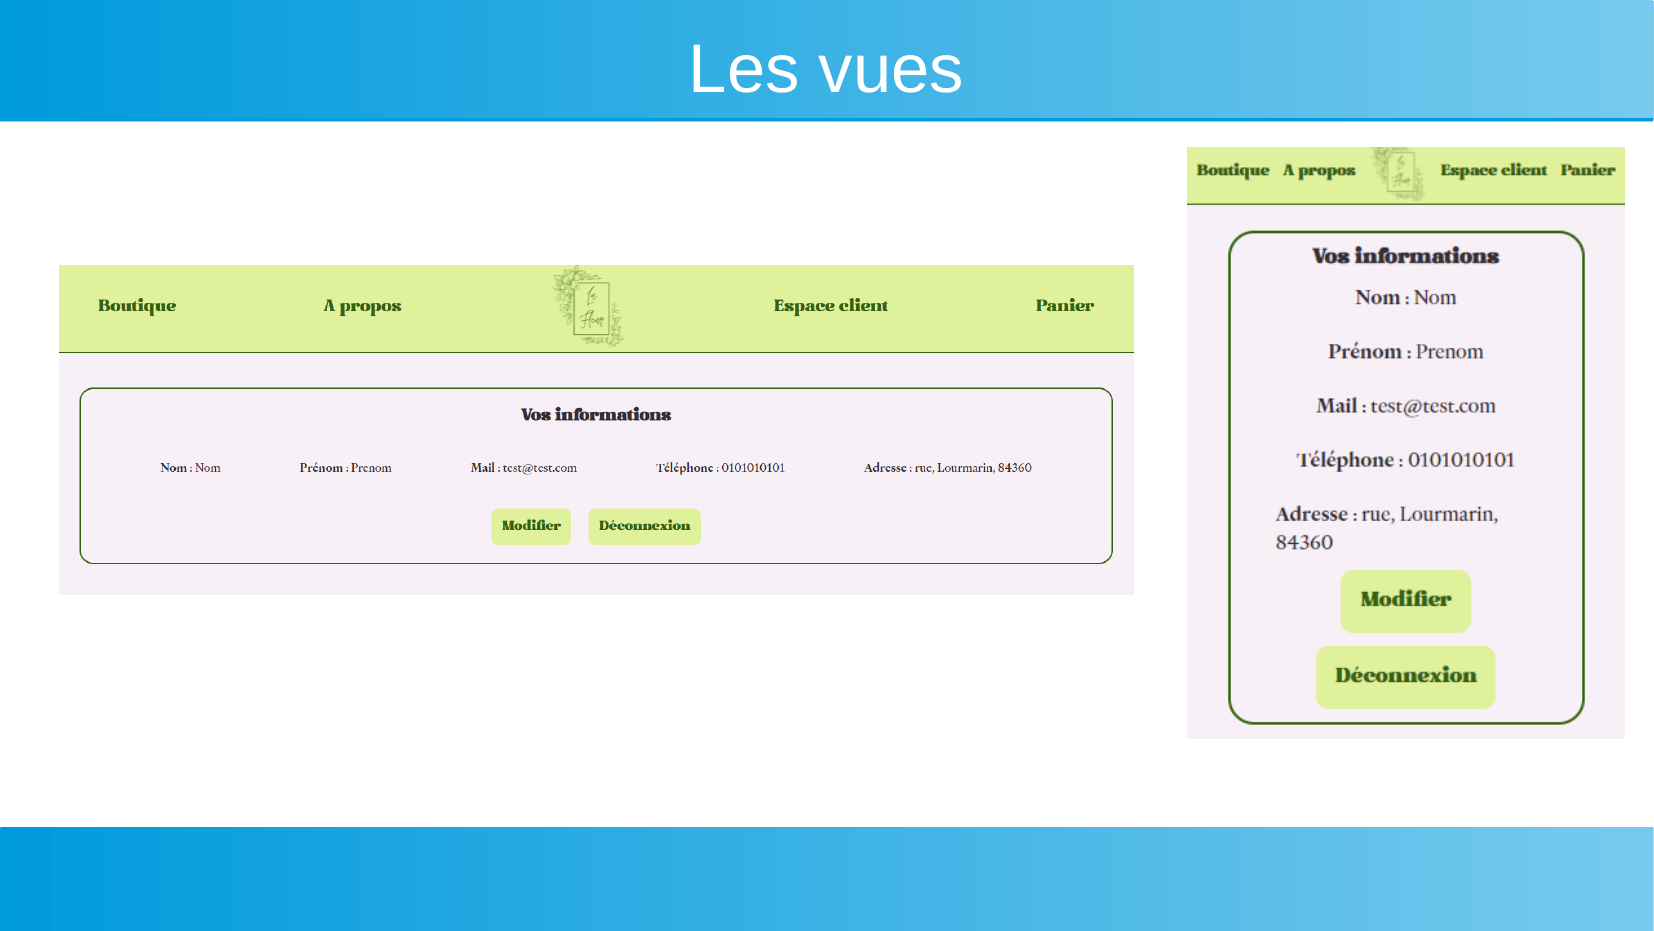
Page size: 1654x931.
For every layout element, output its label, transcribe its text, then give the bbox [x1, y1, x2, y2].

picture [1187, 147, 1625, 739]
picture [59, 265, 1134, 595]
title Les vues [59, 29, 1595, 108]
